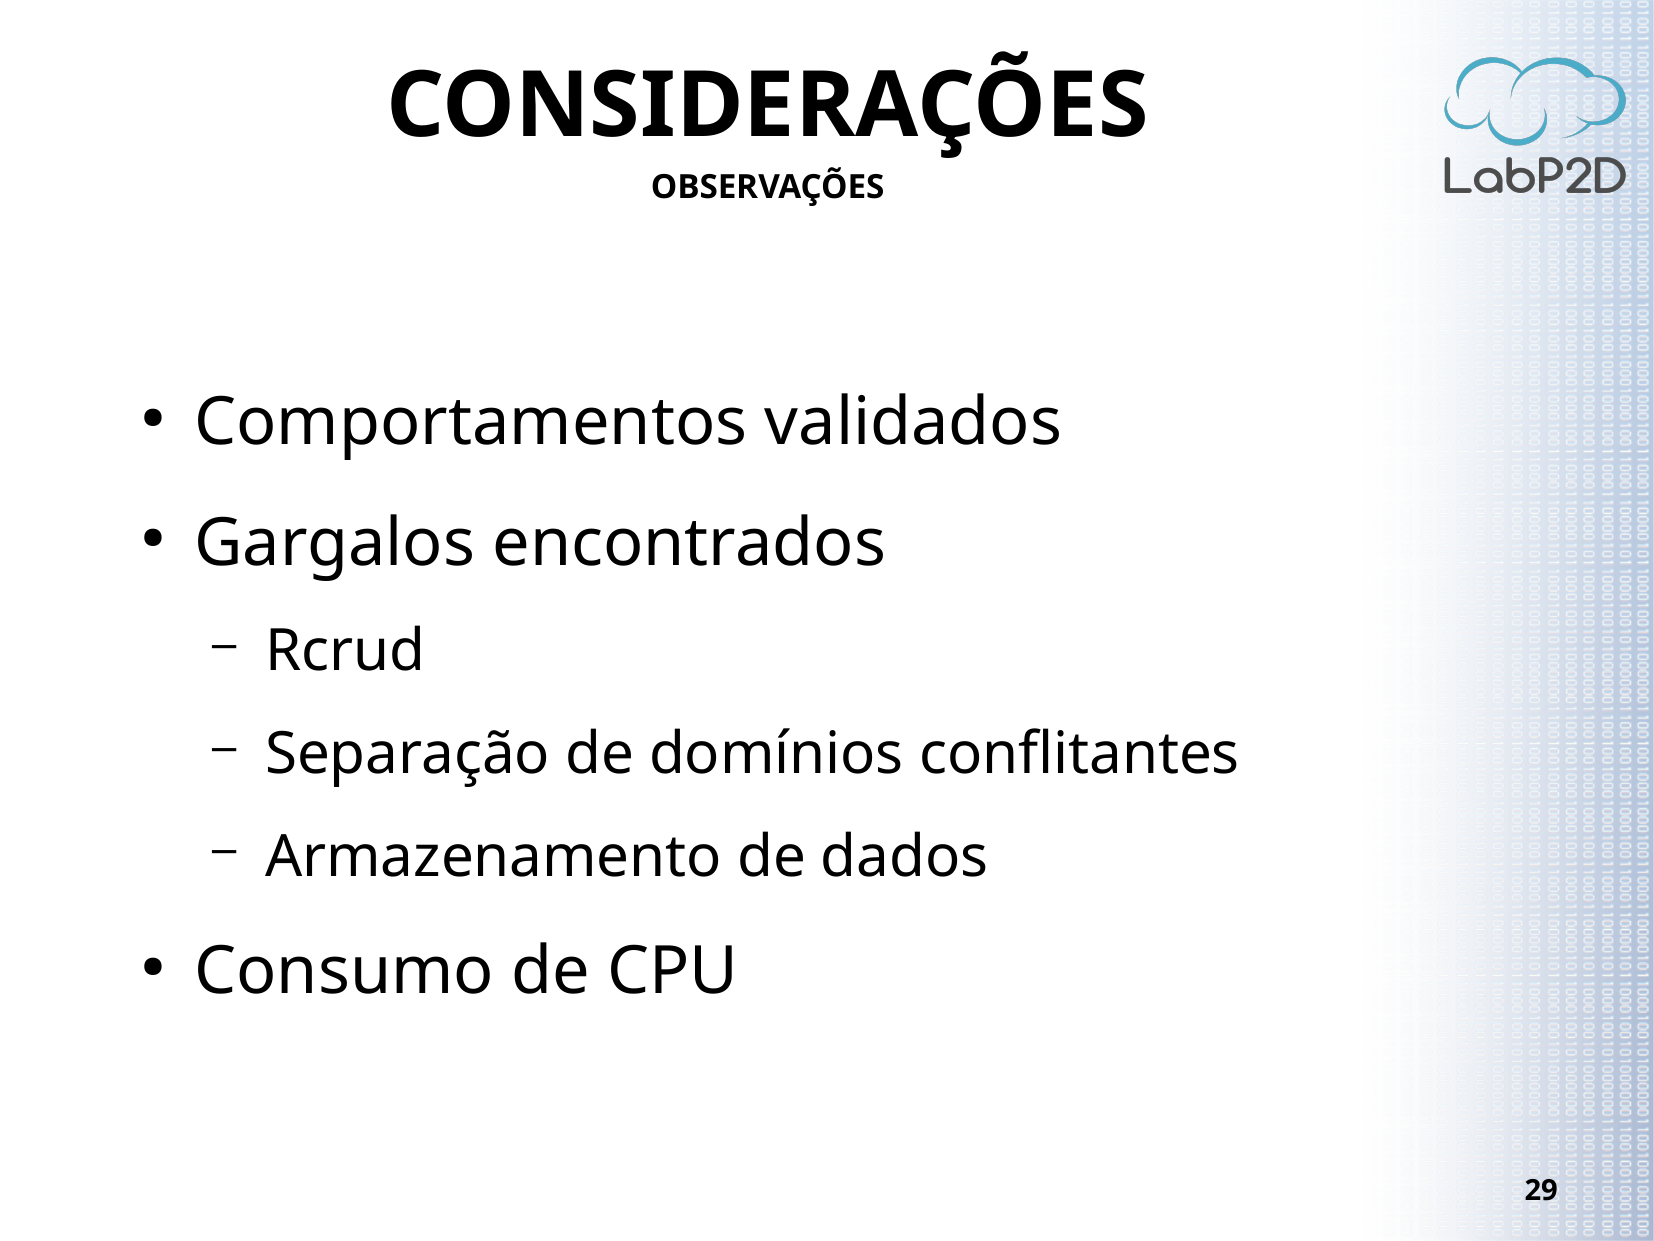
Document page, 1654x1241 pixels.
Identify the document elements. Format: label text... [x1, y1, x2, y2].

picture [1360, 1, 1654, 1240]
title CONSIDERAÇÕES OBSERVAÇÕES [82, 19, 1453, 227]
list Comportamentos validados Gargalos encontrados Rcrud Separação de domínios conflitantes Armazenamento de dados Consumo de CPU [123, 271, 1418, 1116]
